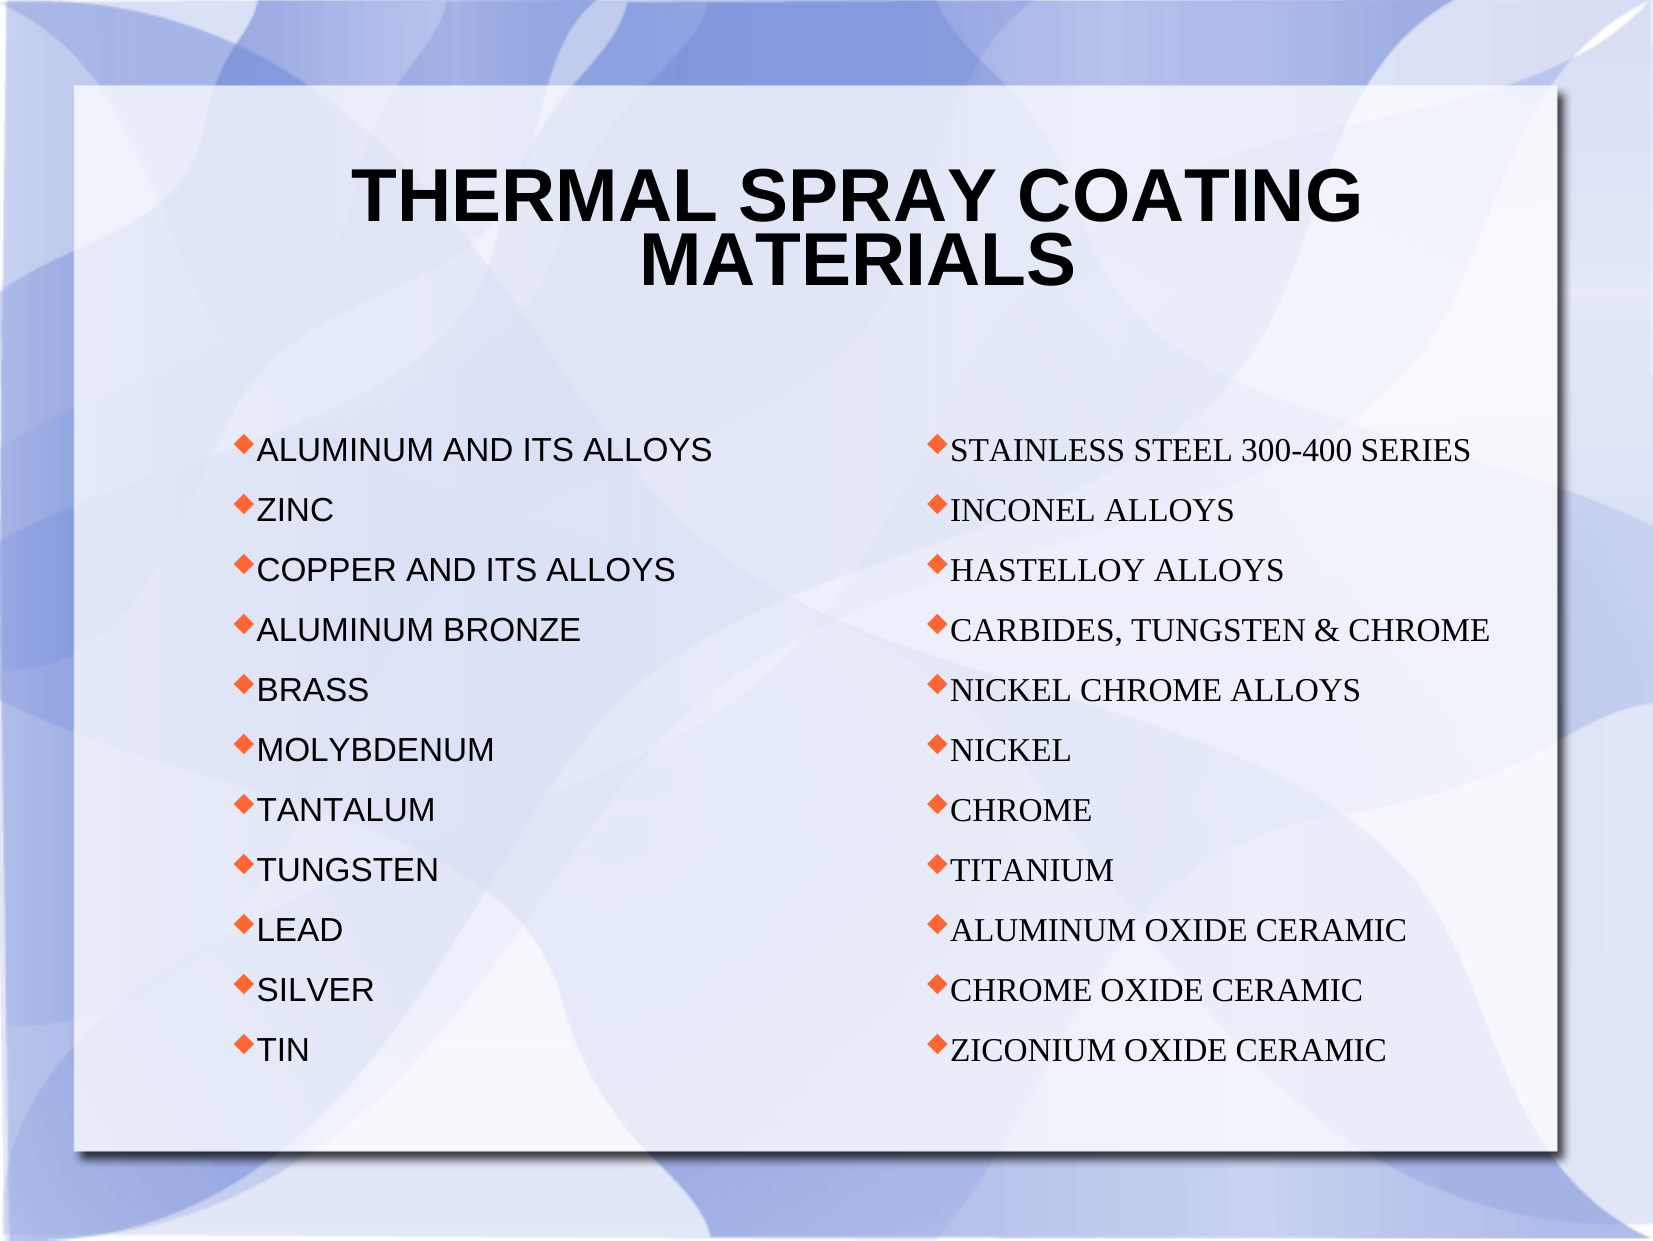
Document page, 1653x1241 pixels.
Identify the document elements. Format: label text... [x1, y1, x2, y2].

list ALUMINUM AND ITS ALLOYS ZINC COPPER AND ITS ALLOYS ALUMINUM BRONZE BRASS MOLYBDENUM TANTALUM TUNGSTEN LEAD SILVER TIN [231, 360, 893, 1090]
title THERMAL SPRAY COATING MATERIALS [230, 119, 1486, 324]
picture [0, 0, 1653, 1241]
list STAINLESS STEEL 300-400 SERIES INCONEL ALLOYS HASTELLOY ALLOYS CARBIDES, TUNGSTEN & CHROME NICKEL CHROME ALLOYS NICKEL CHROME TITANIUM ALUMINUM OXIDE CERAMIC CHROME OXIDE CERAMIC ZICONIUM OXIDE CERAMIC [925, 360, 1501, 1090]
